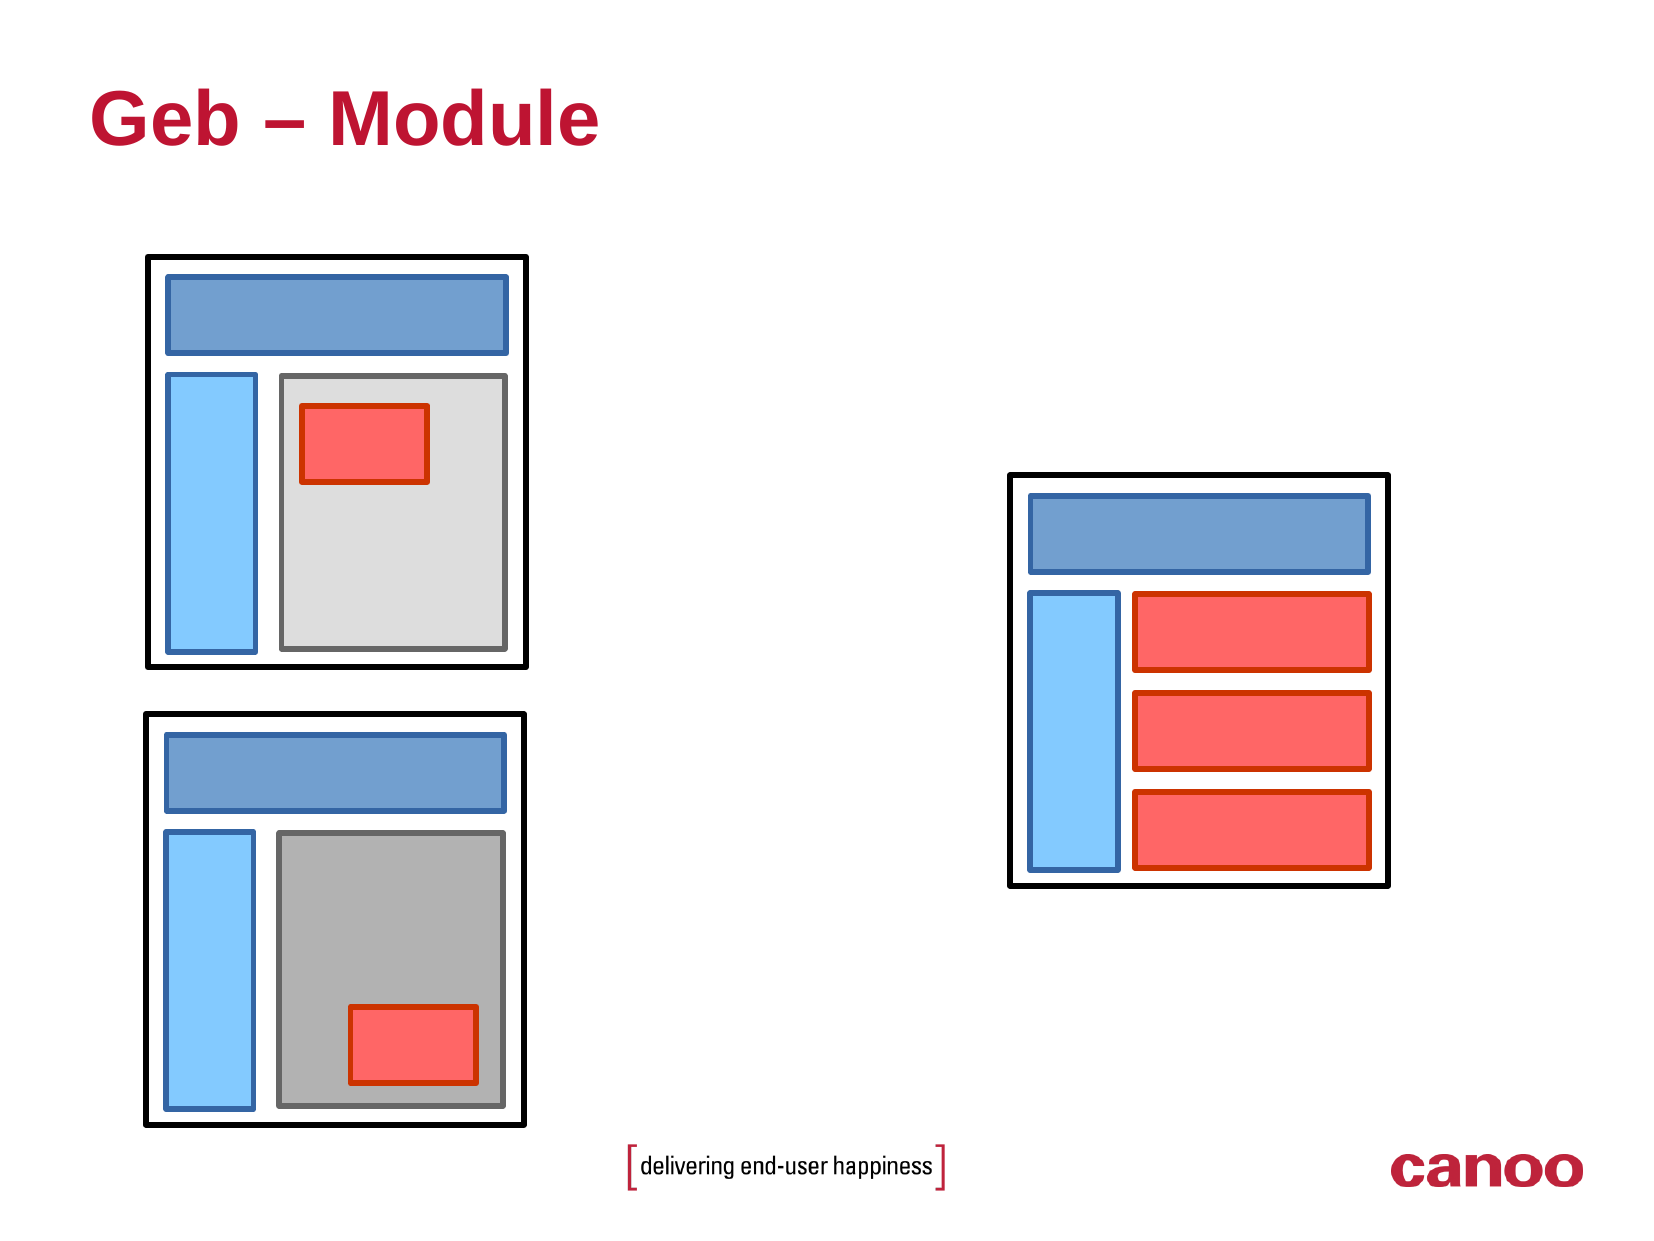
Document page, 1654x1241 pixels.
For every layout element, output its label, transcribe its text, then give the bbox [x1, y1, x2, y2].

title Geb – Module [75, 60, 1591, 181]
text_box [1135, 593, 1369, 671]
picture [1391, 1154, 1583, 1187]
text_box [168, 374, 256, 652]
text_box [168, 277, 507, 354]
text_box [166, 734, 505, 811]
text_box [1030, 592, 1118, 871]
picture [621, 1140, 951, 1194]
text_box [1030, 495, 1369, 572]
text_box [279, 833, 503, 1107]
text_box [166, 831, 254, 1110]
text_box [281, 375, 505, 649]
text_box [1135, 791, 1369, 868]
text_box [1135, 692, 1369, 770]
